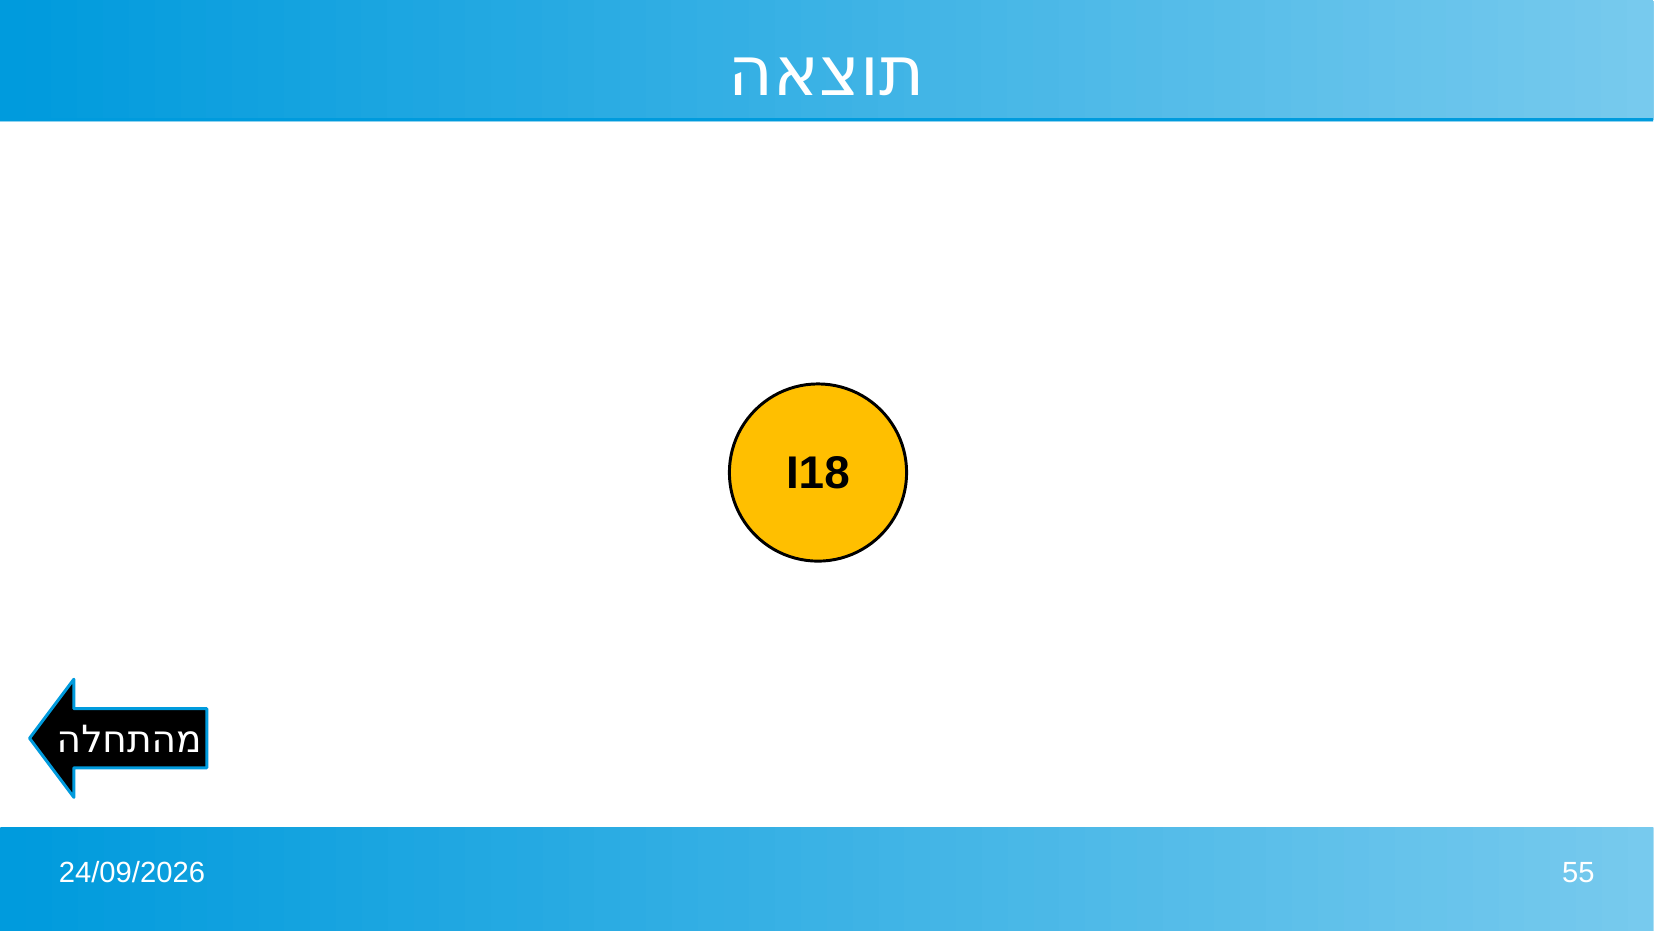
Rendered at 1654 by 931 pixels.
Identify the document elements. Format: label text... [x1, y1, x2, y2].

text_box מהתחלה [29, 679, 207, 798]
text_box I18 [729, 383, 907, 562]
title תוצאה [59, 21, 1595, 116]
